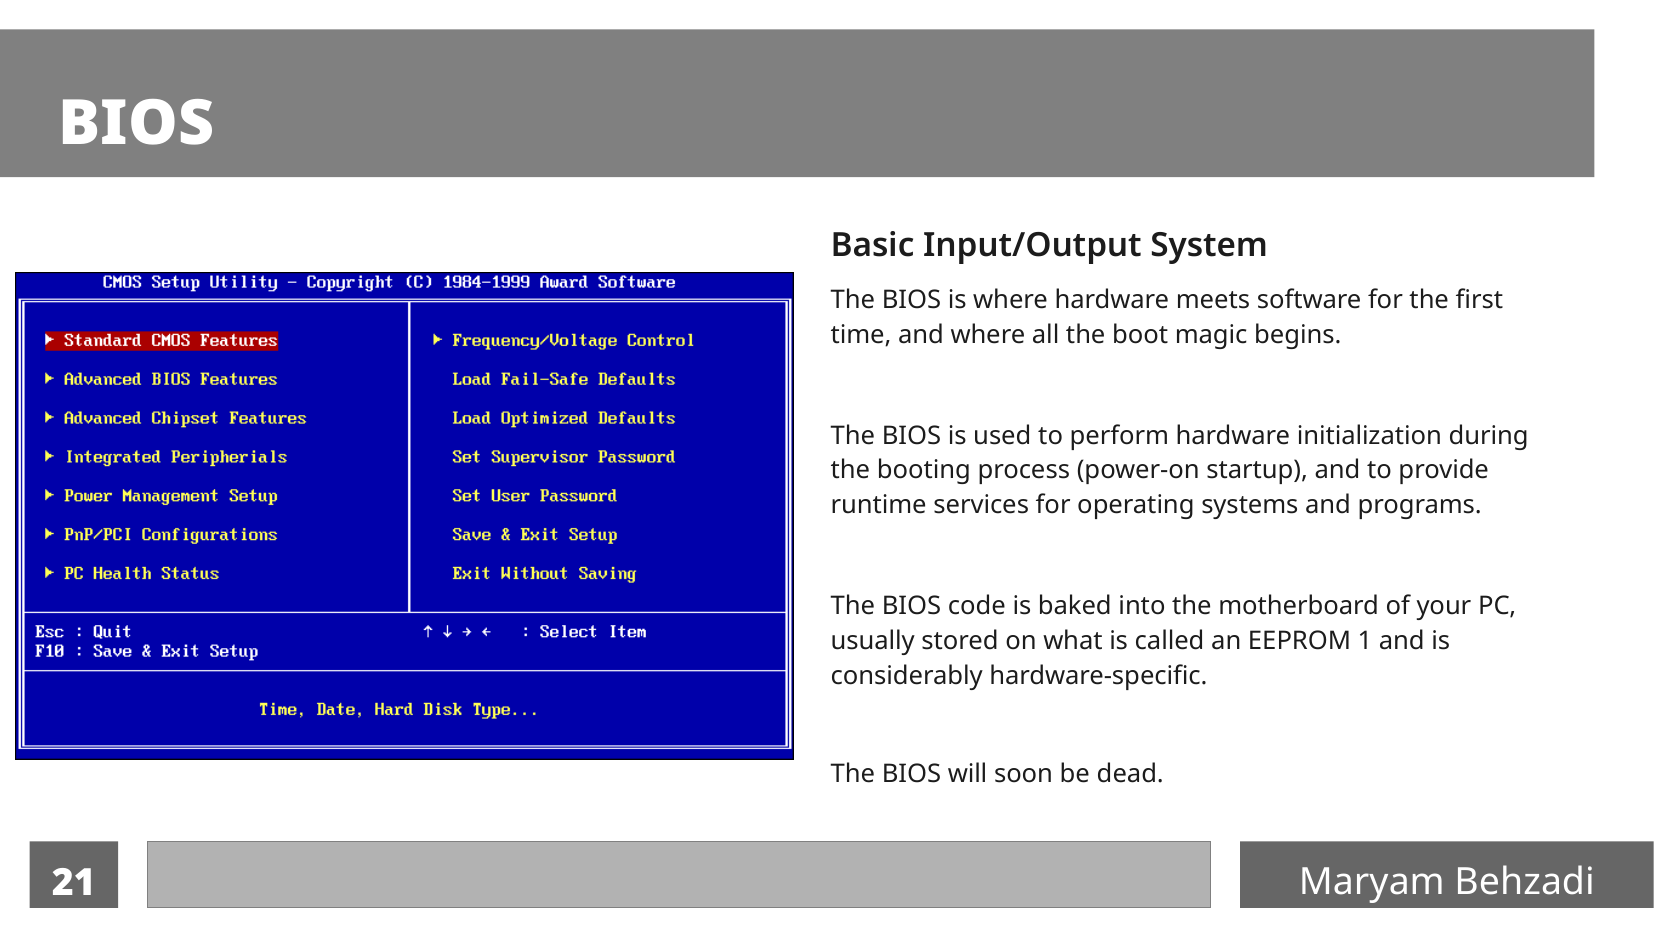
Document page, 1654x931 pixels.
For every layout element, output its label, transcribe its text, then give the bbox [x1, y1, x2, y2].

title BIOS [59, 44, 1595, 163]
picture [15, 272, 794, 760]
list Basic Input/Output System The BIOS is where hardware meets software for the first time, and where all the boot magic begins. The BIOS is used to perform hardware initialization during the booting process (power-on startup), and to provide runtime services for operating systems and programs. The BIOS code is baked into the motherboard of your PC, usually stored on what is called an EEPROM 1 and is considerably hardware-specific. The BIOS will soon be dead. [830, 221, 1566, 798]
